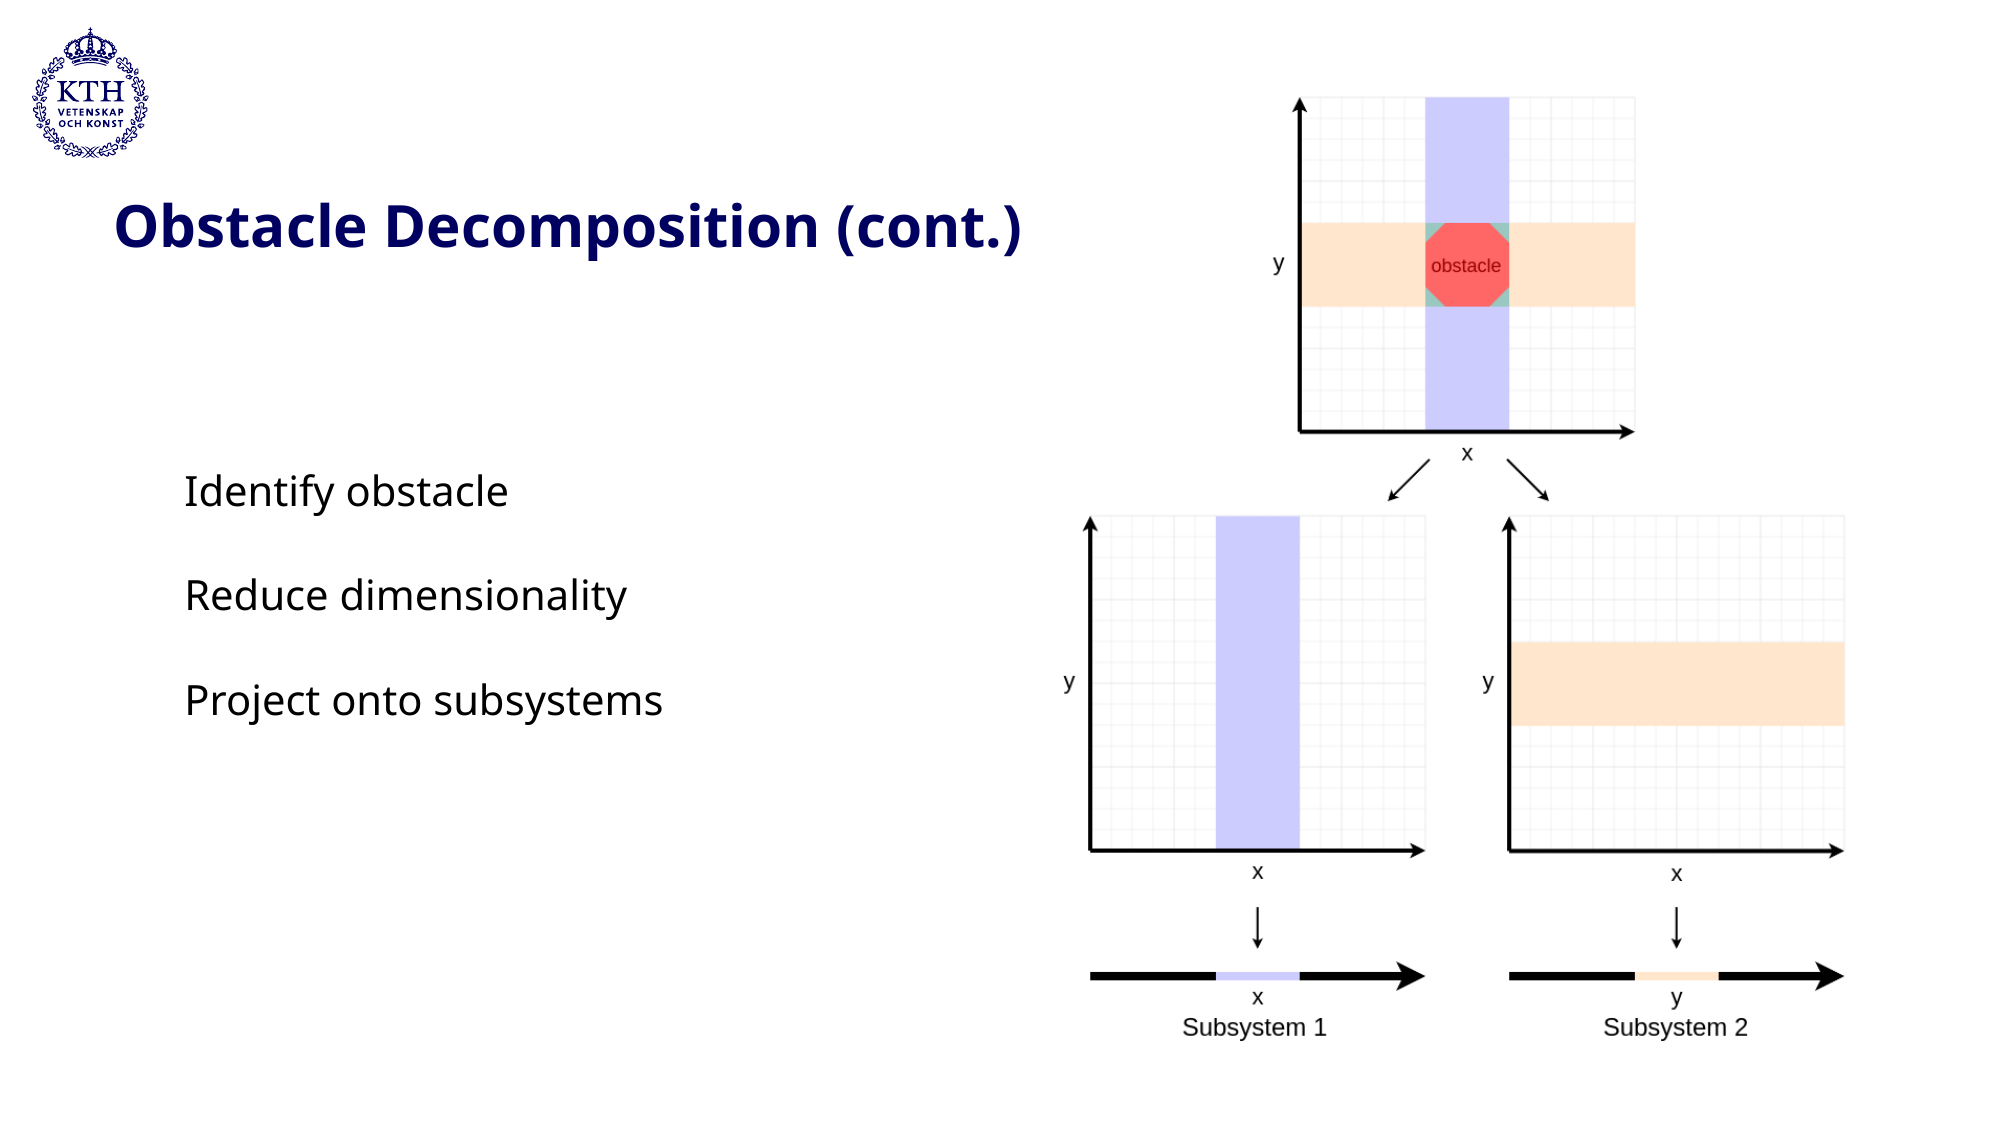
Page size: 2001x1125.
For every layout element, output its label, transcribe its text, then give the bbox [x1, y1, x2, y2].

picture [1062, 88, 1858, 179]
title Obstacle Decomposition (cont.) [98, 179, 1902, 273]
list Identify obstacle Reduce dimensionality Project onto subsystems [98, 307, 886, 857]
picture [1062, 273, 1858, 1063]
